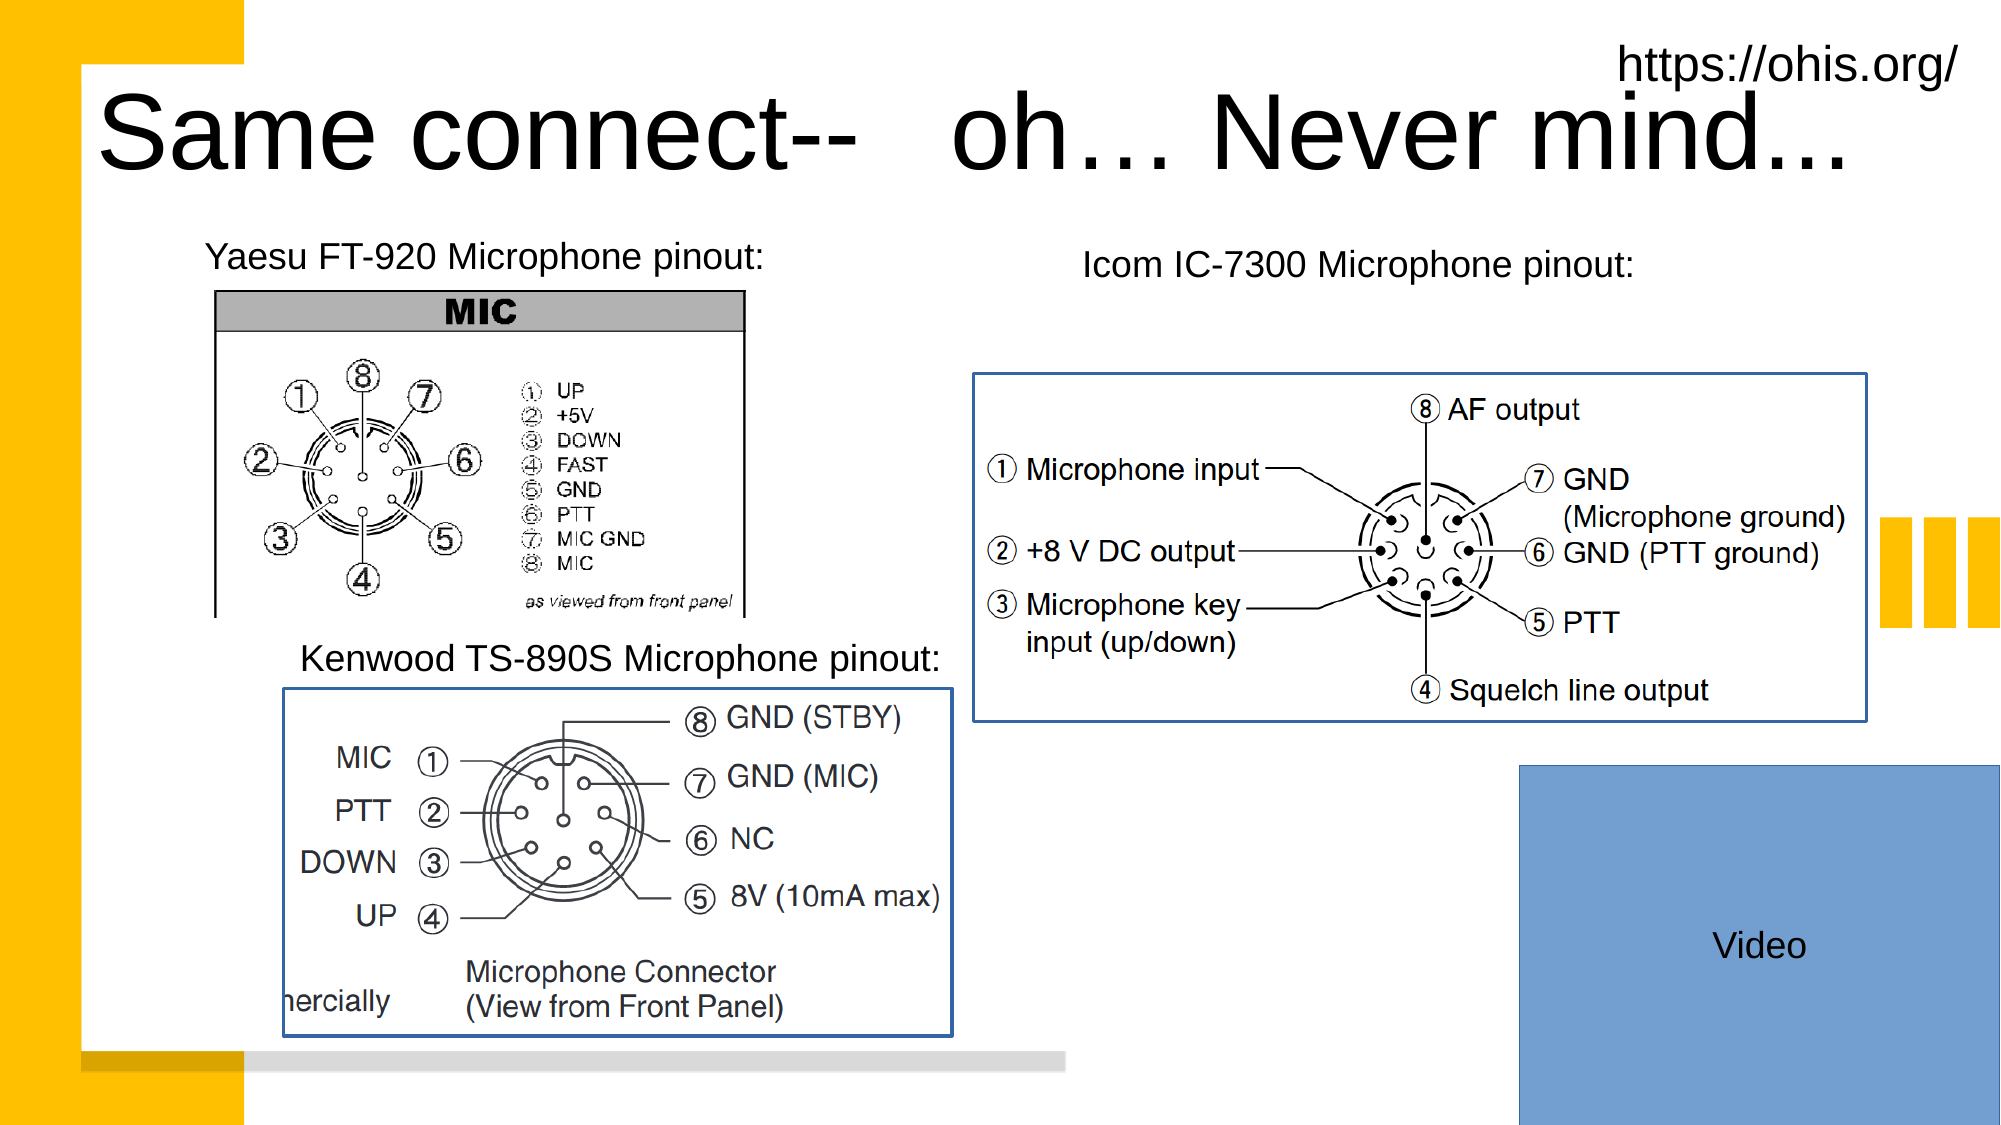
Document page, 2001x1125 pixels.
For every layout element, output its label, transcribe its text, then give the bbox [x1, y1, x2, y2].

text_box Same connect-- oh… Never mind... [81, 64, 1921, 201]
text_box Video [1519, 765, 2000, 1125]
picture [975, 375, 1866, 721]
text_box Icom IC-7300 Microphone pinout: [1067, 236, 1651, 294]
text_box https://ohis.org/ [1590, 29, 1974, 105]
text_box Kenwood TS-890S Microphone pinout: [285, 630, 957, 687]
picture [210, 286, 746, 618]
text_box Yaesu FT-920 Microphone pinout: [189, 228, 781, 286]
picture [285, 690, 951, 1035]
text_box [0, 0, 2000, 1125]
